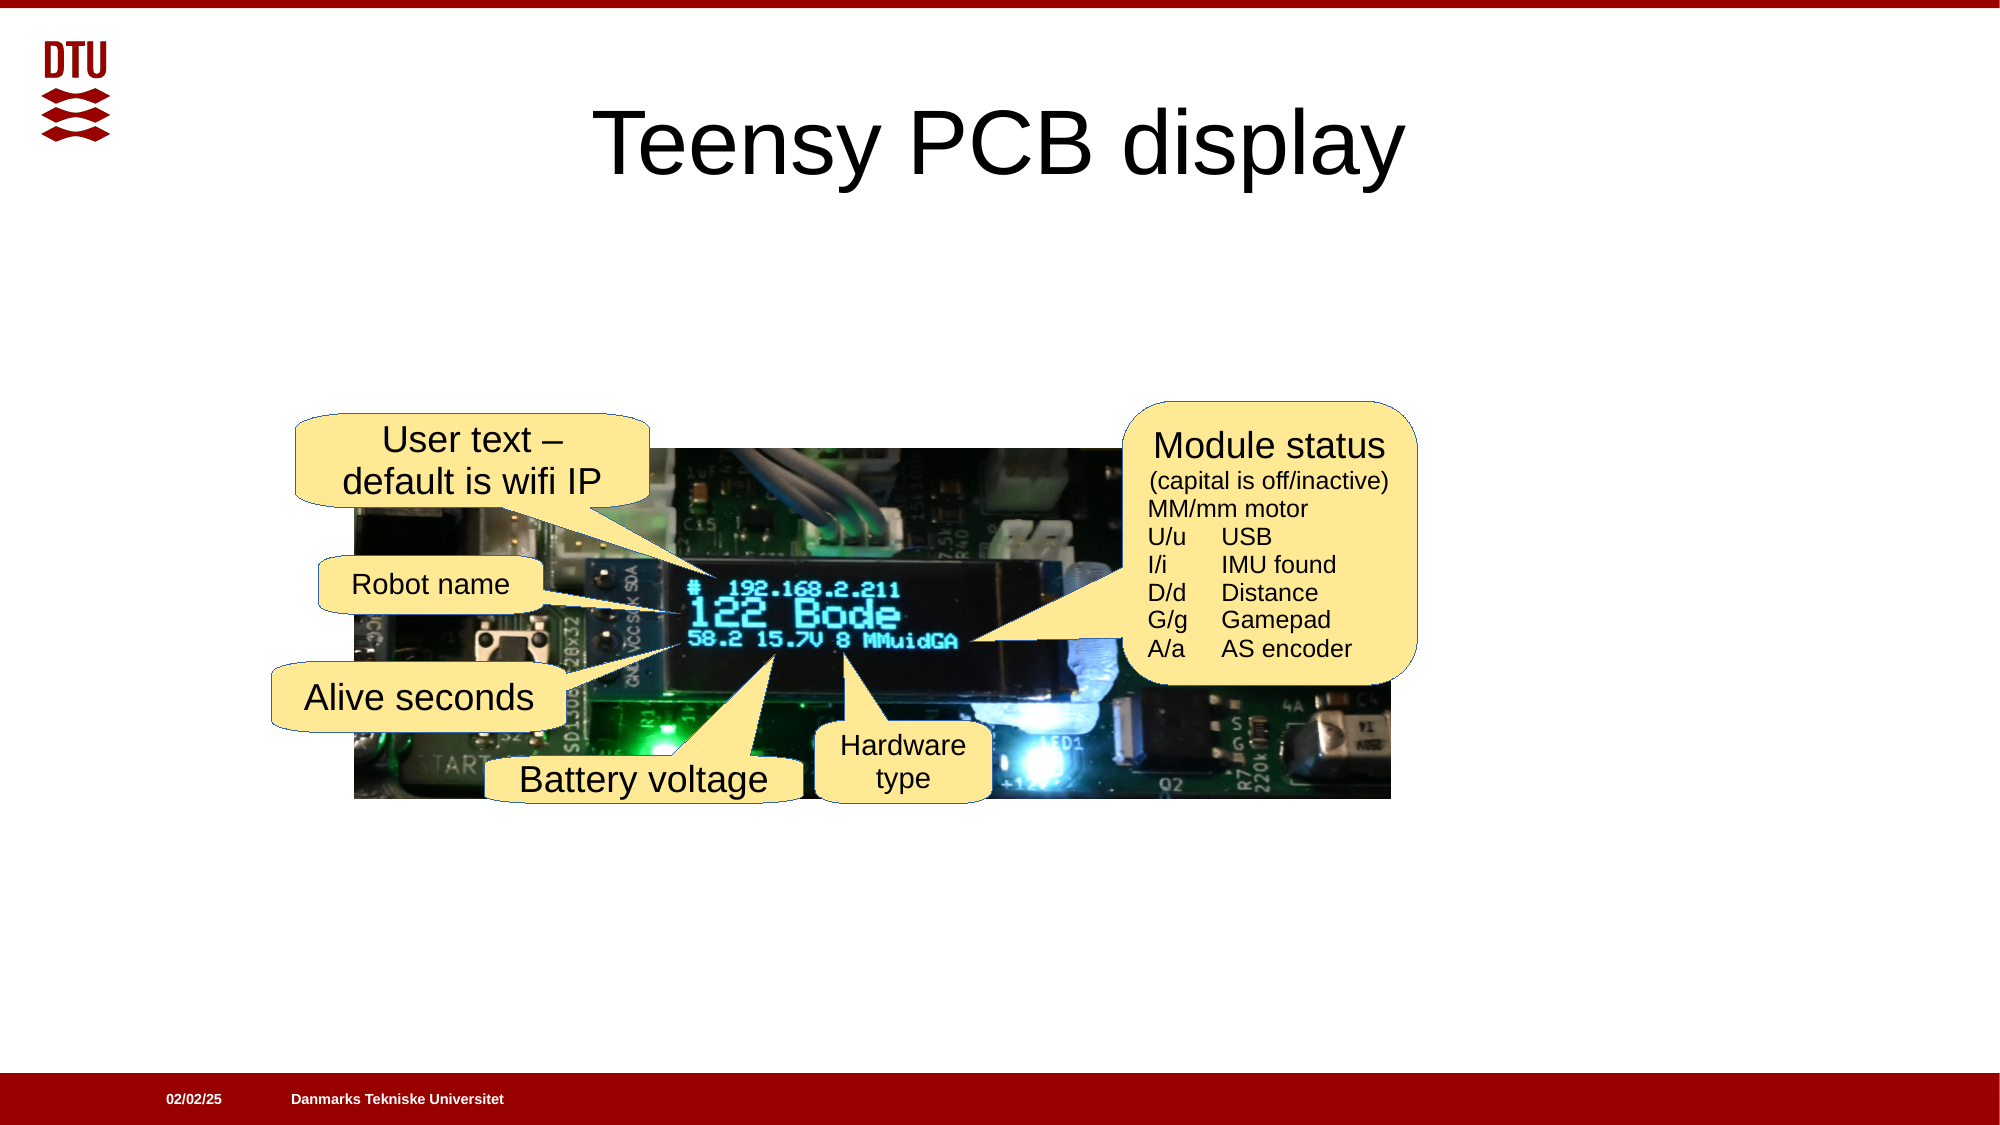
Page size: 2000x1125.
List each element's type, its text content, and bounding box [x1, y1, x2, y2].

text_box Alive seconds [271, 643, 681, 733]
text_box Module status (capital is off/inactive) MM/mm motor U/u USB I/i IMU found D/d Distance G/g Gamepad A/a AS encoder [969, 401, 1418, 686]
text_box Robot name [318, 555, 681, 615]
text_box Hardware type [814, 652, 993, 804]
text_box Battery voltage [484, 654, 804, 804]
title Teensy PCB display [99, 48, 1900, 237]
picture [354, 448, 1391, 799]
text_box User text – default is wifi IP [295, 413, 717, 579]
